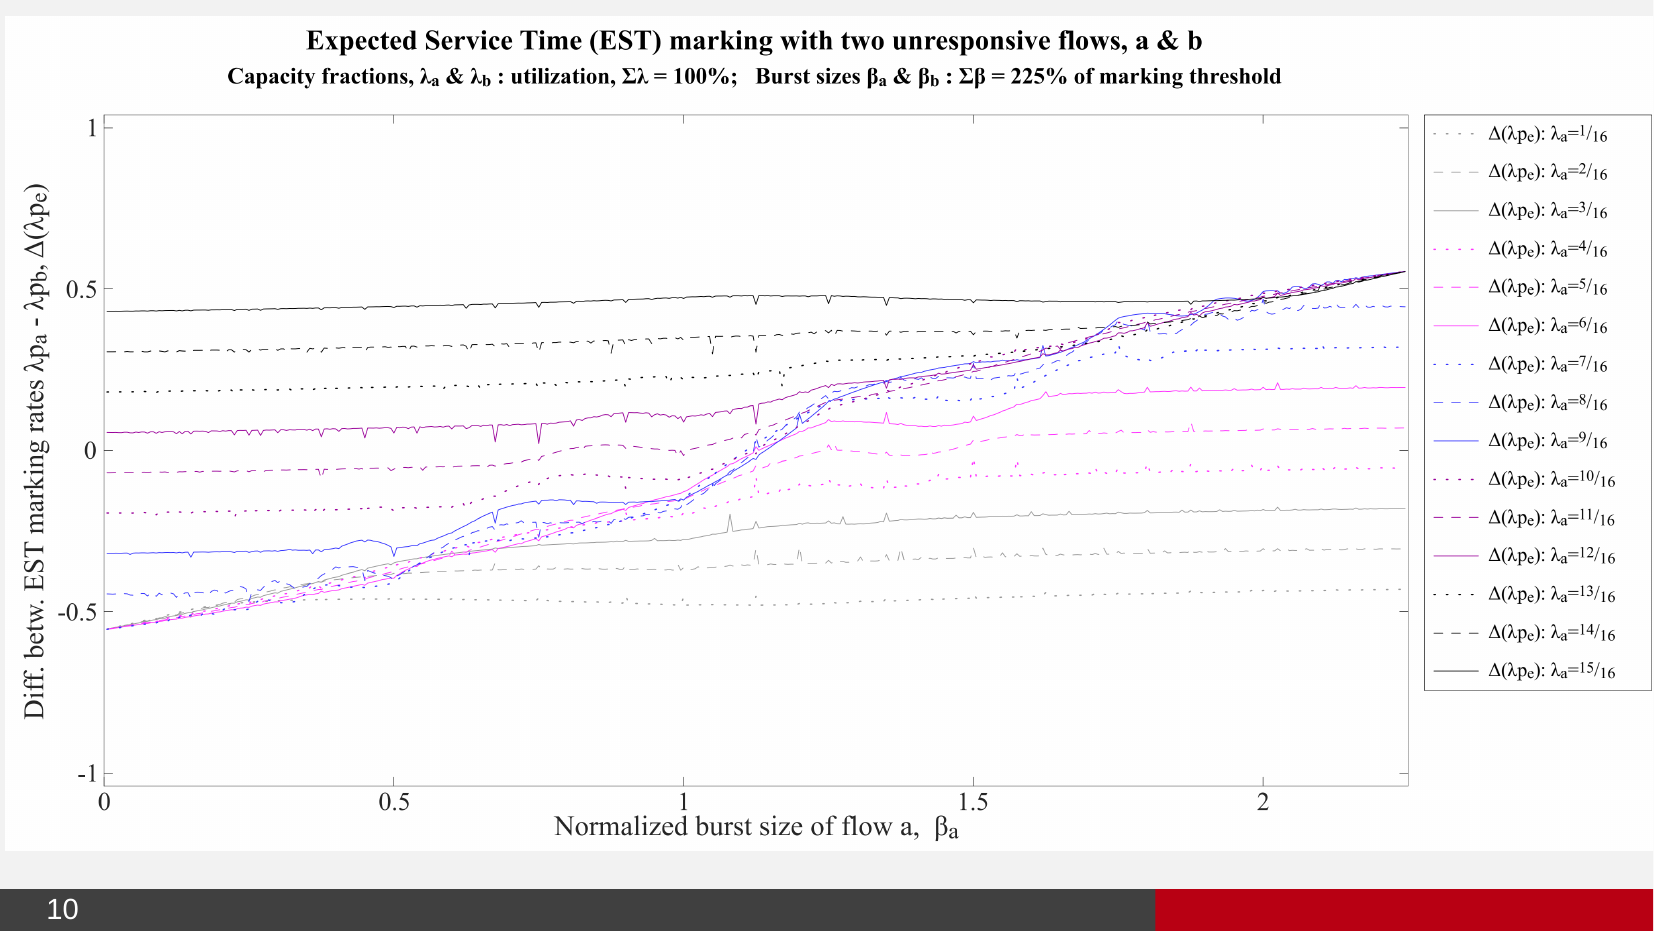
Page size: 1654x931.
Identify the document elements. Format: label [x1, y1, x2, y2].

picture [5, 16, 1654, 852]
